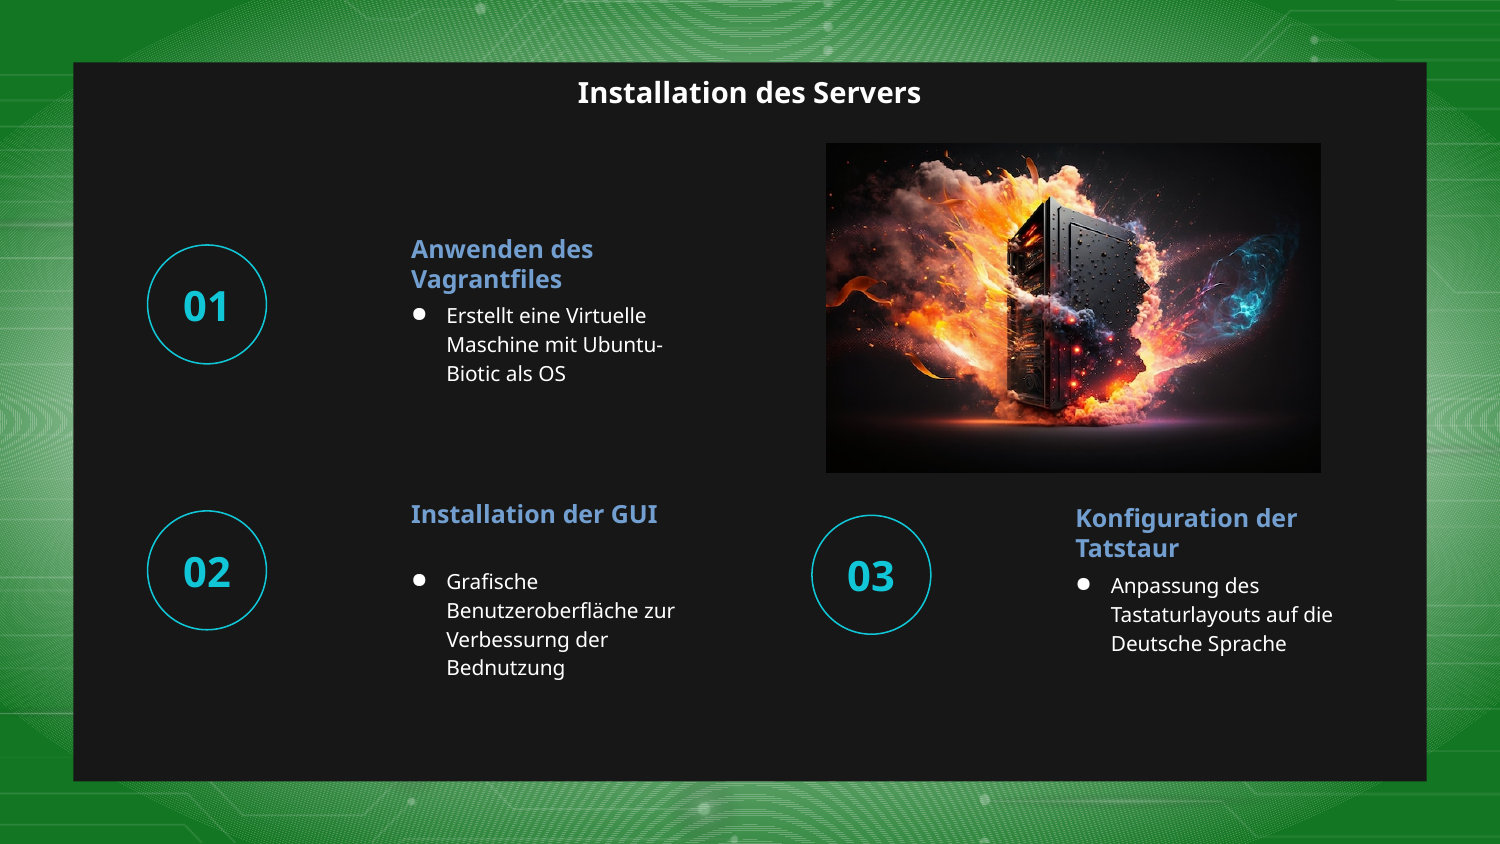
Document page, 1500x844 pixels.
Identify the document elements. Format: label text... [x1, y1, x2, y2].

text_box Grafische Benutzeroberfläche zur Verbessurng der Bednutzung [396, 550, 694, 650]
text_box Erstellt eine Virtuelle Maschine mit Ubuntu-Biotic als OS [396, 284, 694, 384]
text_box 01 [147, 244, 267, 364]
picture [826, 143, 1321, 473]
text_box Installation der GUI [396, 483, 694, 550]
text_box 02 [147, 510, 267, 630]
title Installation des Servers [118, 59, 1382, 153]
text_box Anwenden des Vagrantfiles [396, 218, 694, 284]
text_box Anpassung des Tastaturlayouts auf die Deutsche Sprache [1060, 554, 1359, 654]
text_box Konfiguration der Tatstaur [1060, 487, 1359, 554]
text_box 03 [811, 515, 931, 635]
